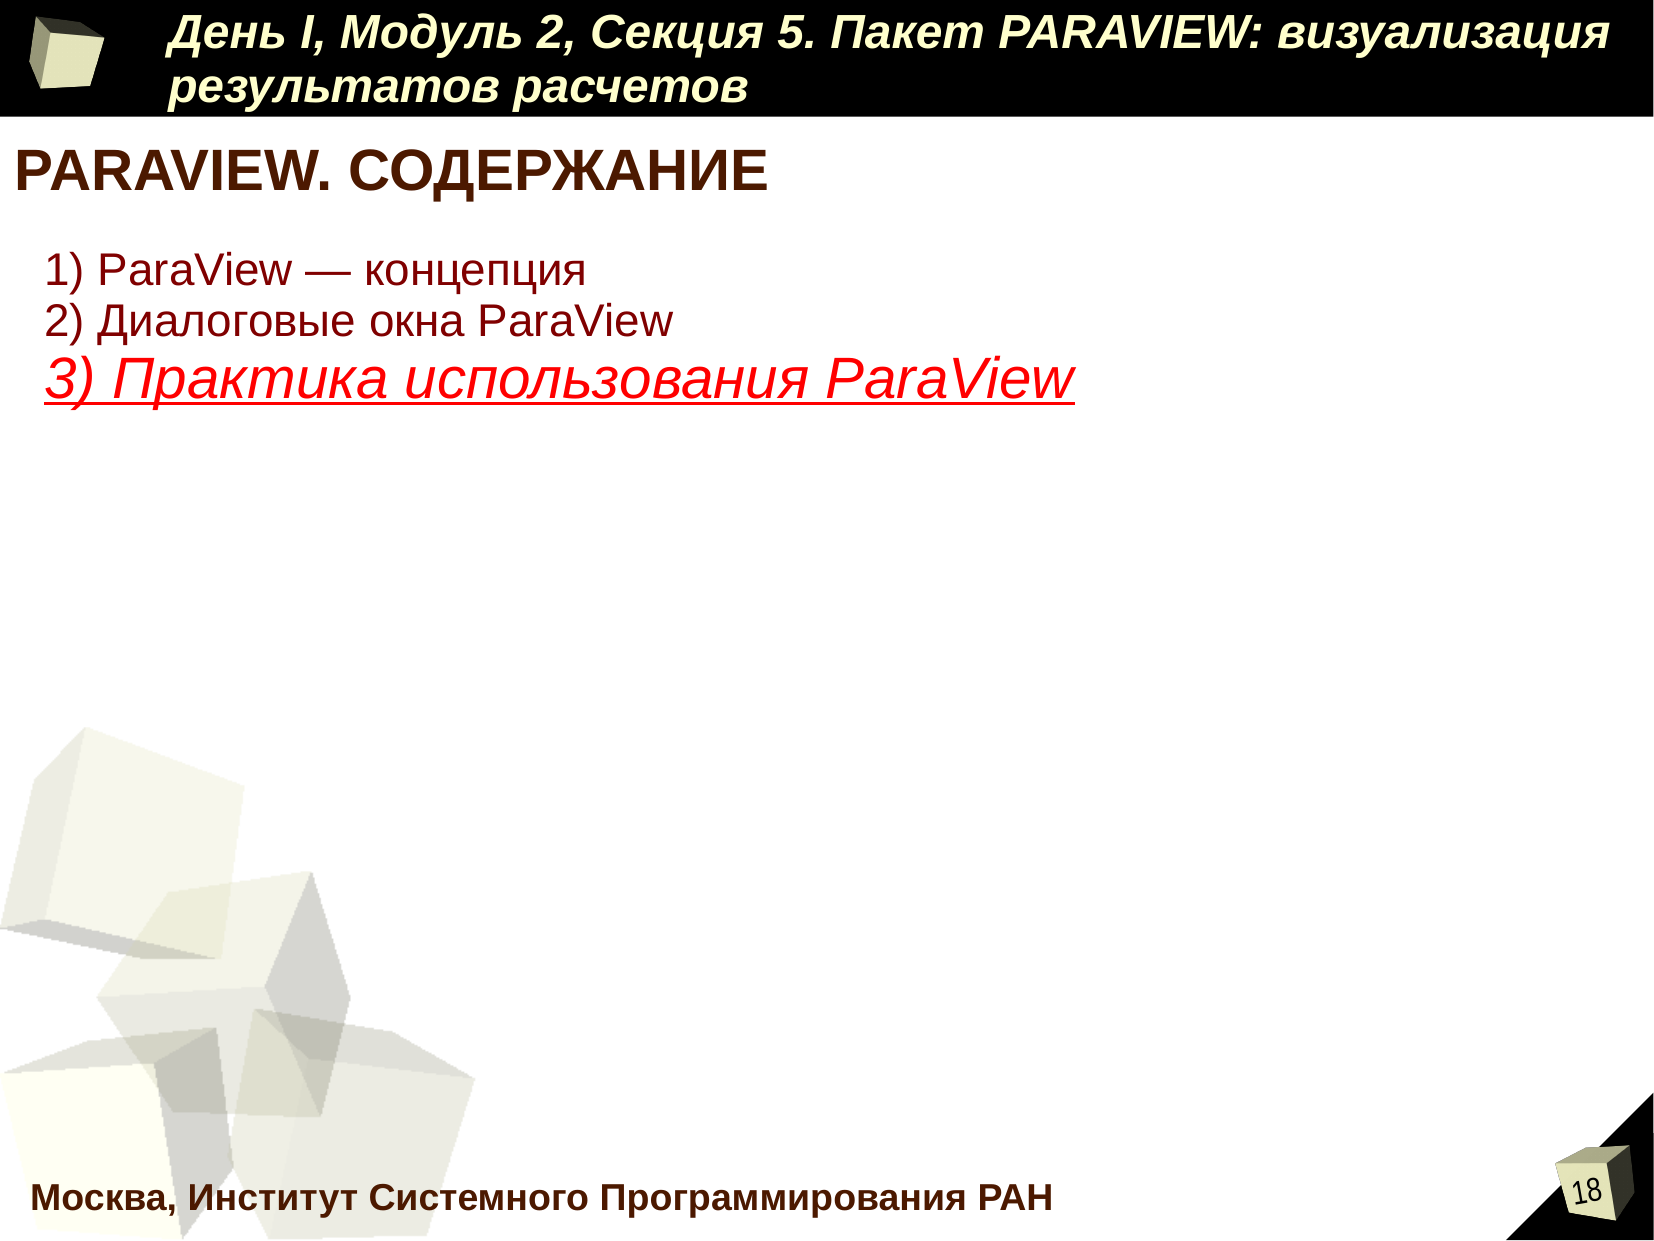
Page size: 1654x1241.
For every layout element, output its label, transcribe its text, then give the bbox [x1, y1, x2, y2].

picture [464, 1193, 472, 1198]
text_box PARAVIEW. СОДЕРЖАНИЕ [0, 130, 1654, 211]
picture [0, 726, 477, 1241]
text_box 1) ParaView — концепция 2) Диалоговые окна ParaView 3) Практика использования ParaView [29, 236, 1595, 419]
